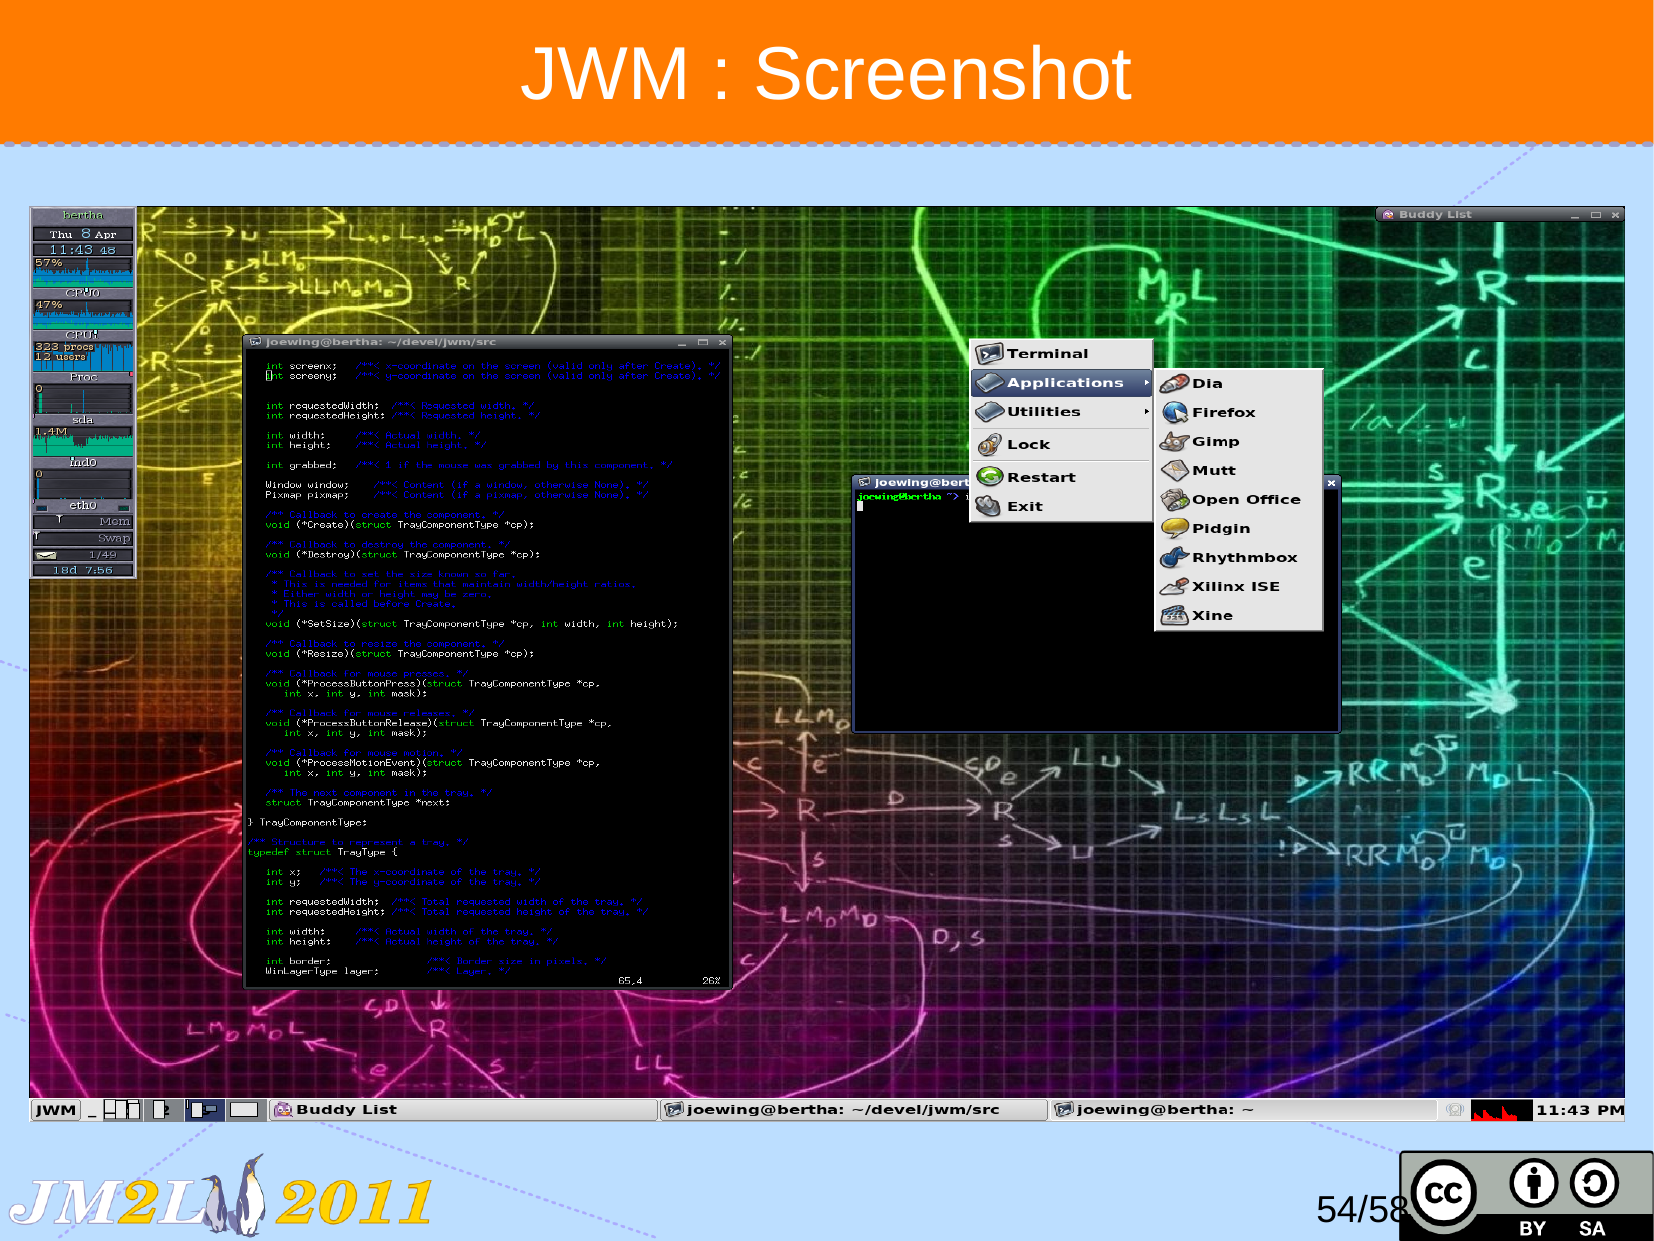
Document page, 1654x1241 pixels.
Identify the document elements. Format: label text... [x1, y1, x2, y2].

title JWM : Screenshot [29, 0, 1625, 148]
picture [0, 0, 1654, 1241]
